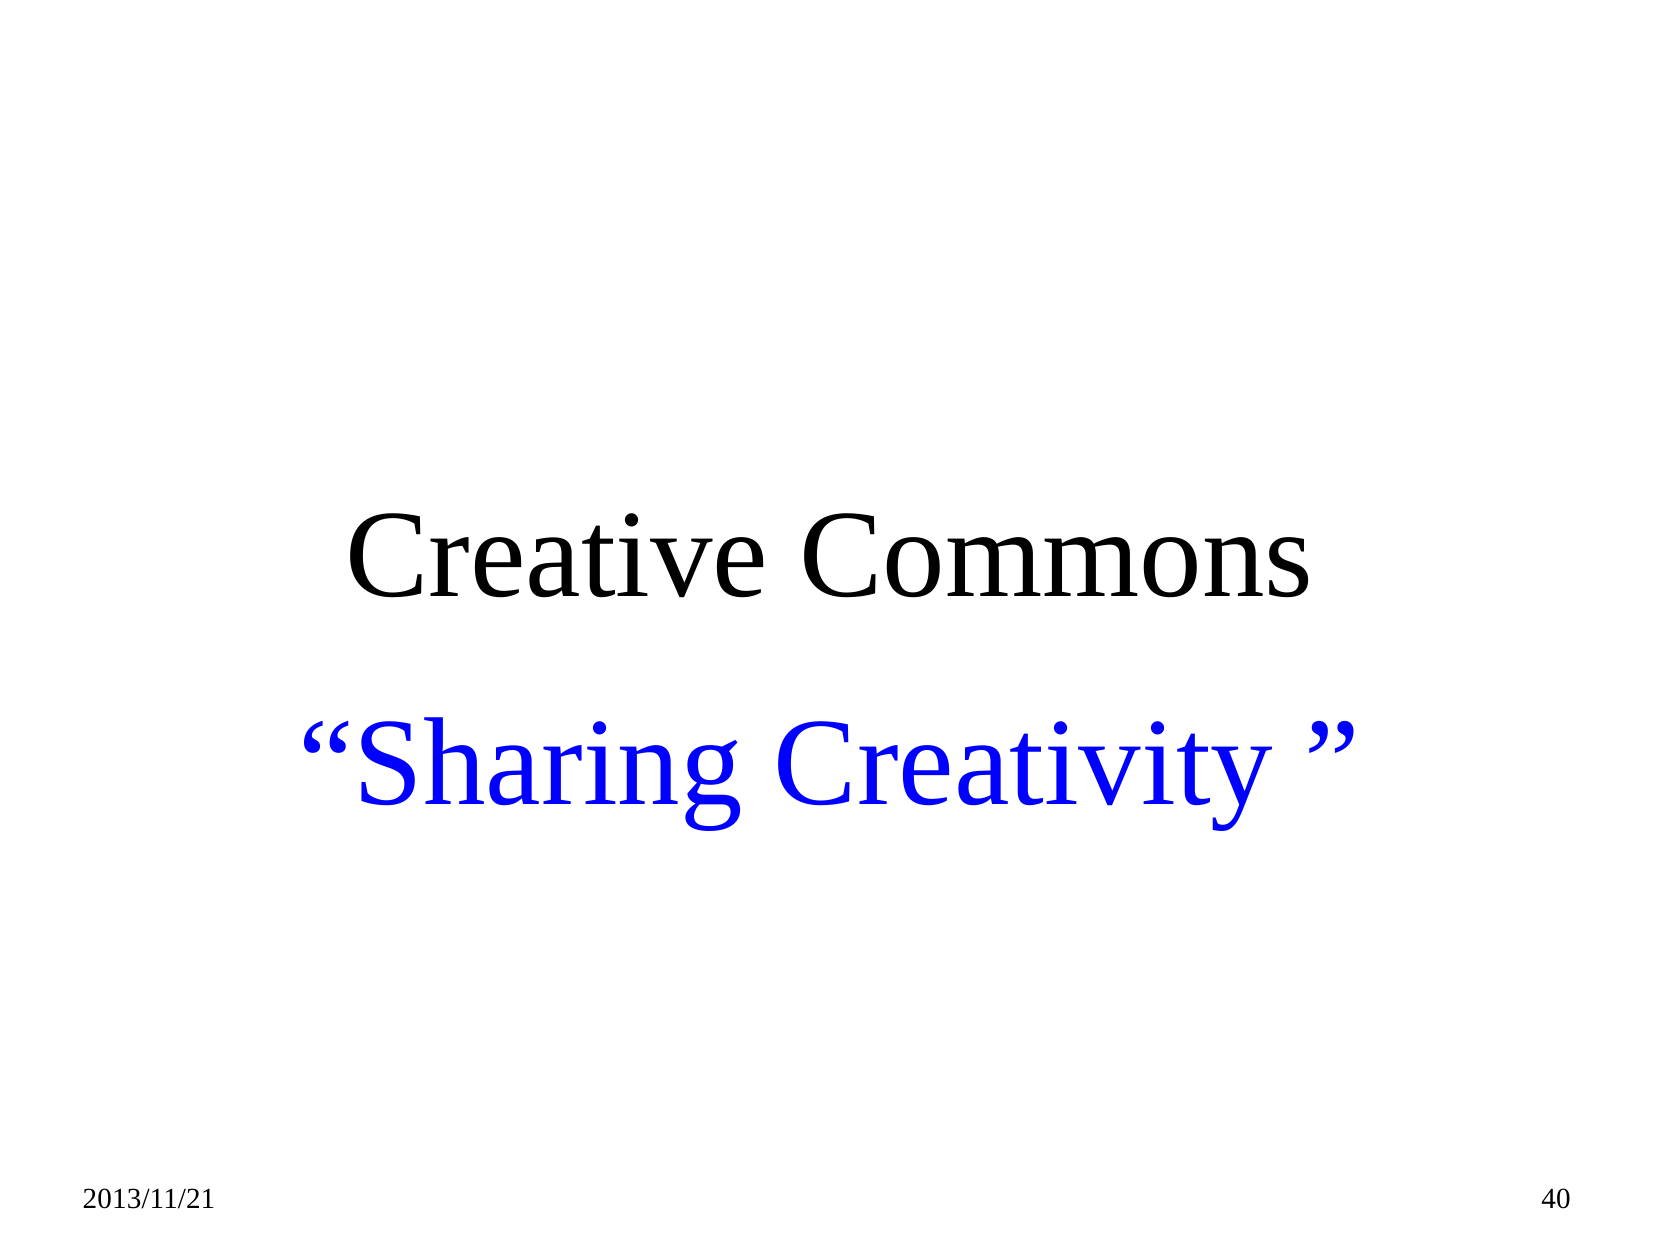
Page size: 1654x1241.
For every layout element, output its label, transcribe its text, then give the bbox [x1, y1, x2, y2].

text_box Creative Commons “Sharing Creativity ” [271, 408, 1388, 770]
